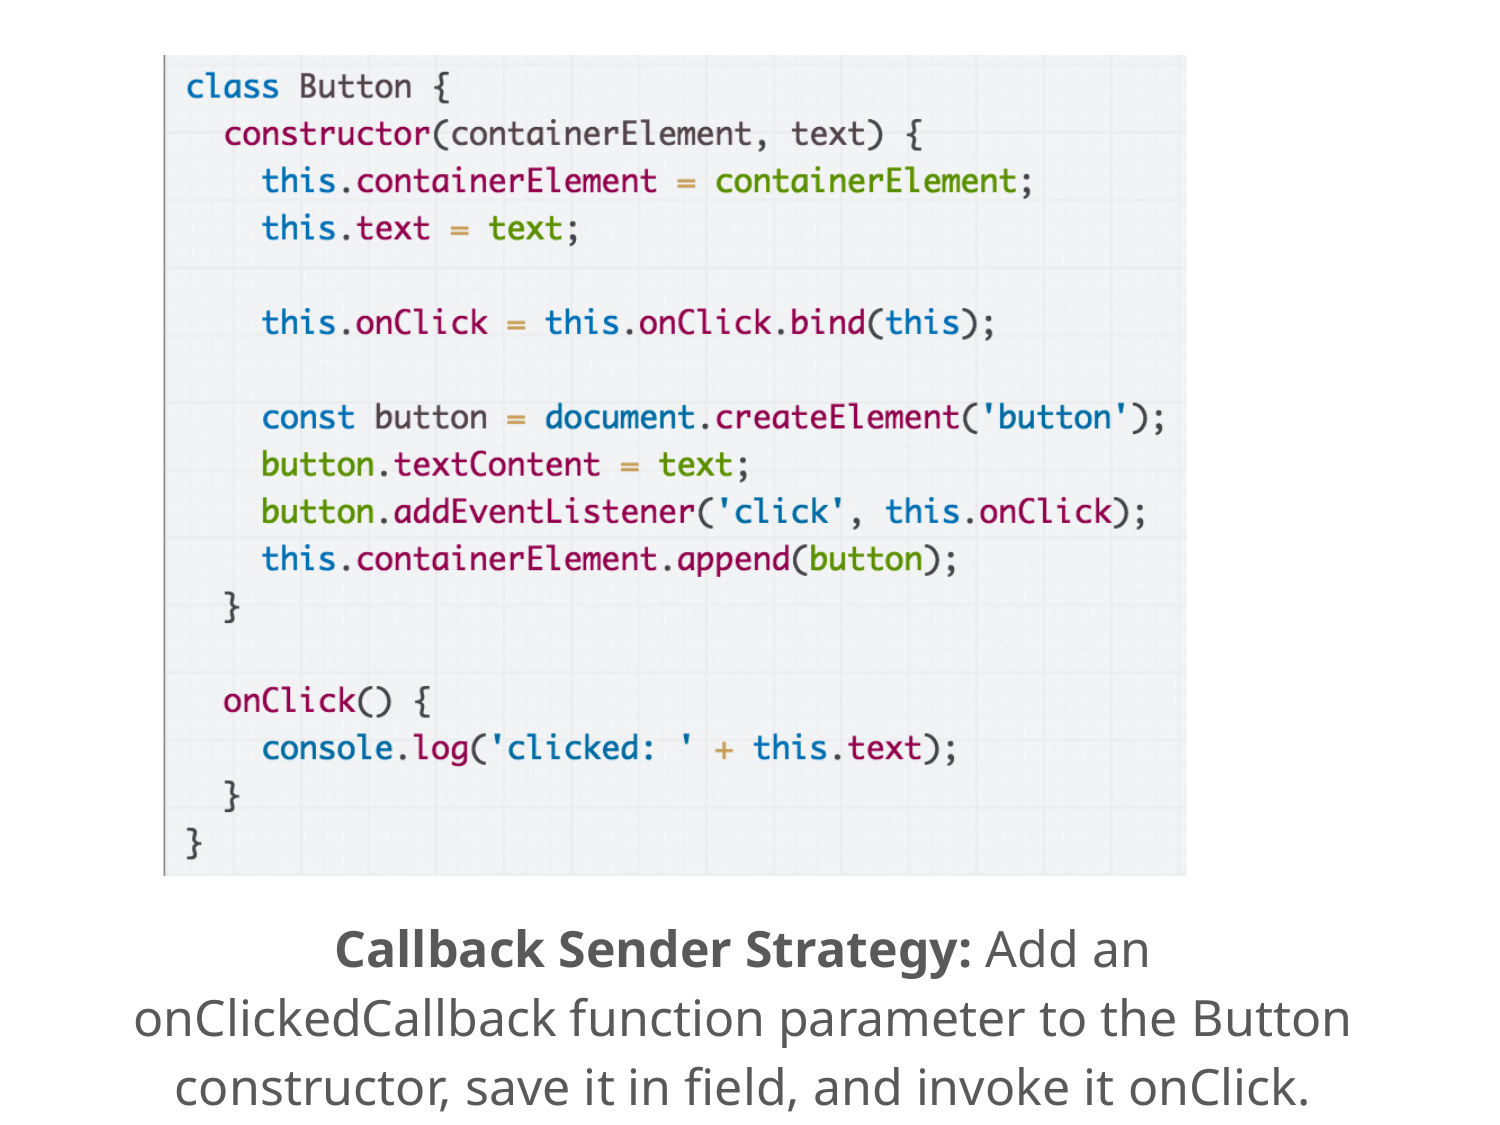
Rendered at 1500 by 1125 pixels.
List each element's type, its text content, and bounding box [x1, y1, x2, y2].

list Callback Sender Strategy: Add an onClickedCallback function parameter to the Button constructor, save it in field, and invoke it onClick. [115, 893, 1371, 1087]
picture [163, 55, 1187, 876]
